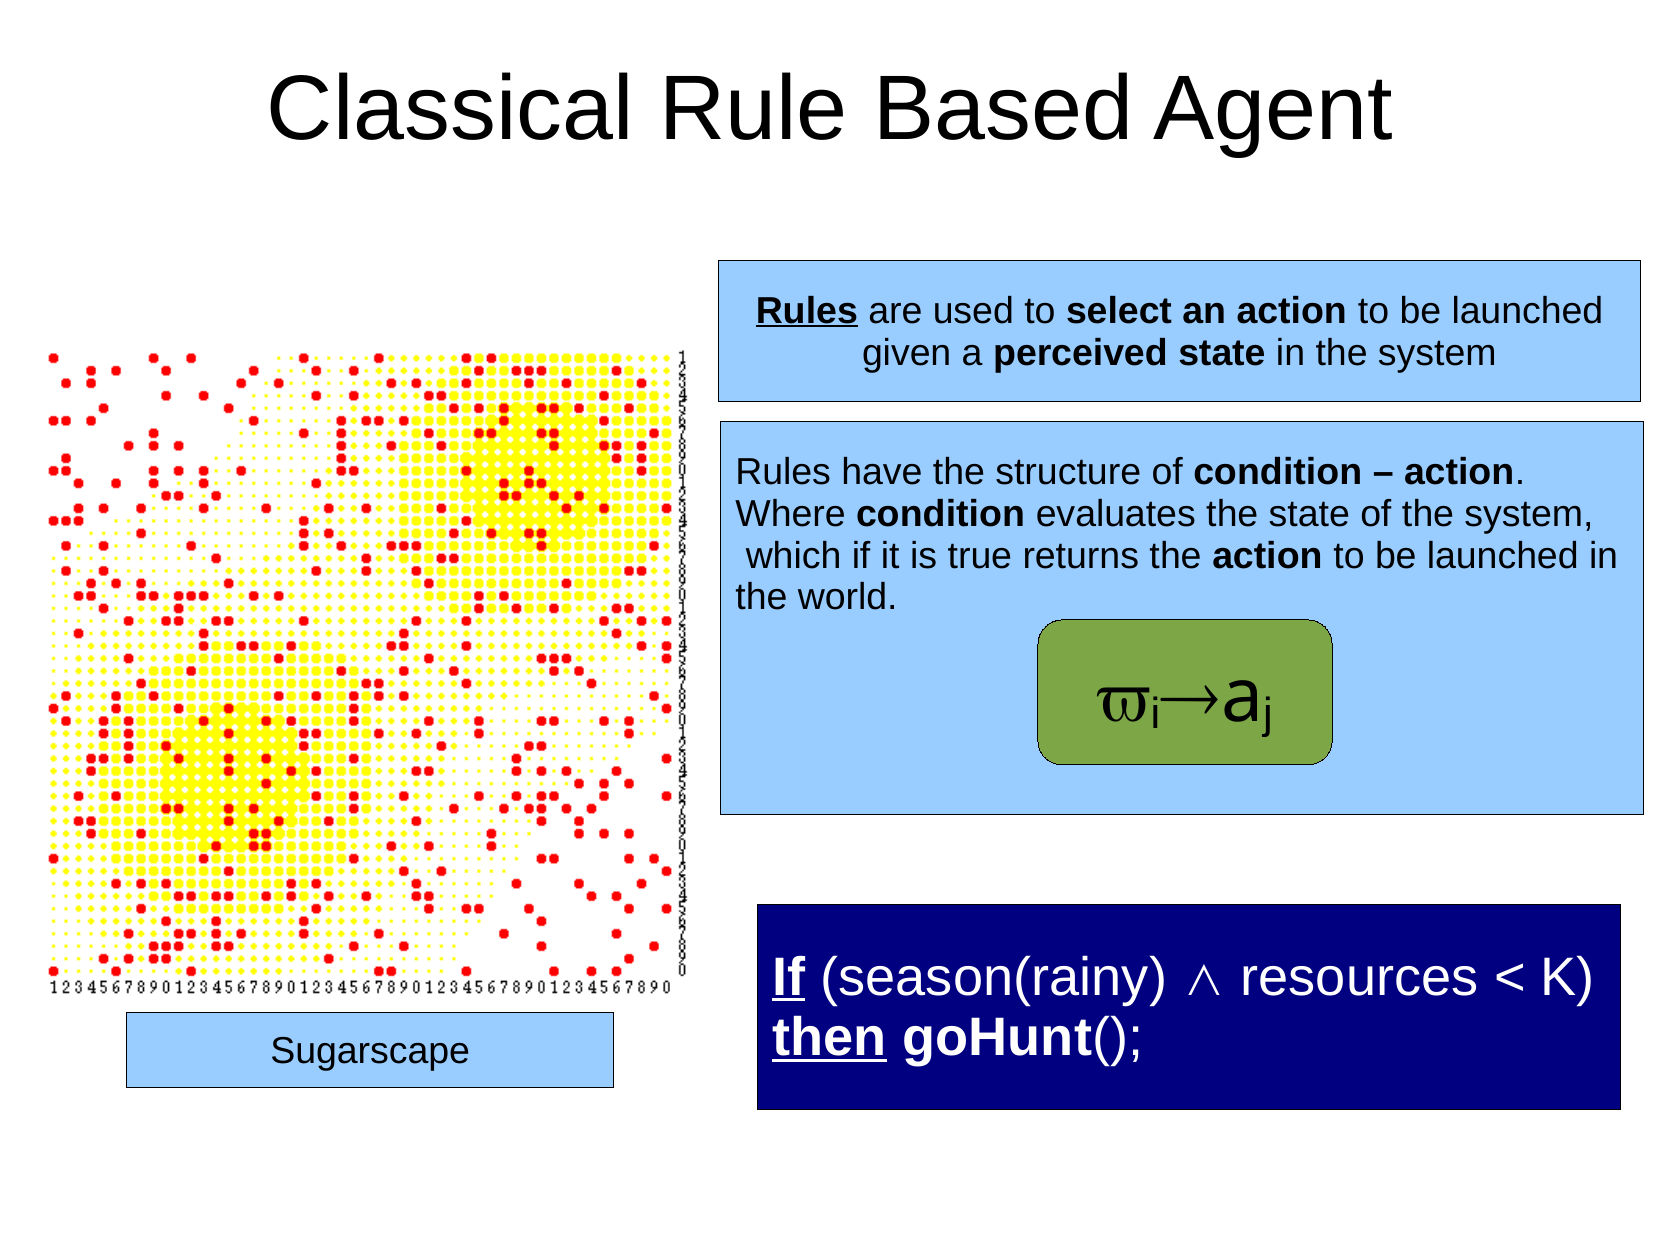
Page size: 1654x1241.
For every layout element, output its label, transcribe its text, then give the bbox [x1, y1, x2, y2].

text_box Sugarscape [126, 1012, 614, 1088]
picture [46, 346, 695, 995]
text_box ϖiaj [1037, 619, 1333, 765]
title Classical Rule Based Agent [86, 55, 1576, 263]
text_box Rules are used to select an action to be launched given a perceived state in the system [718, 260, 1641, 402]
text_box If (season(rainy) ∧ resources < K) then goHunt(); [757, 904, 1621, 1110]
text_box Rules have the structure of condition – action. Where condition evaluates the state of the system, which if it is true returns the action to be launched in the world. [720, 421, 1644, 815]
